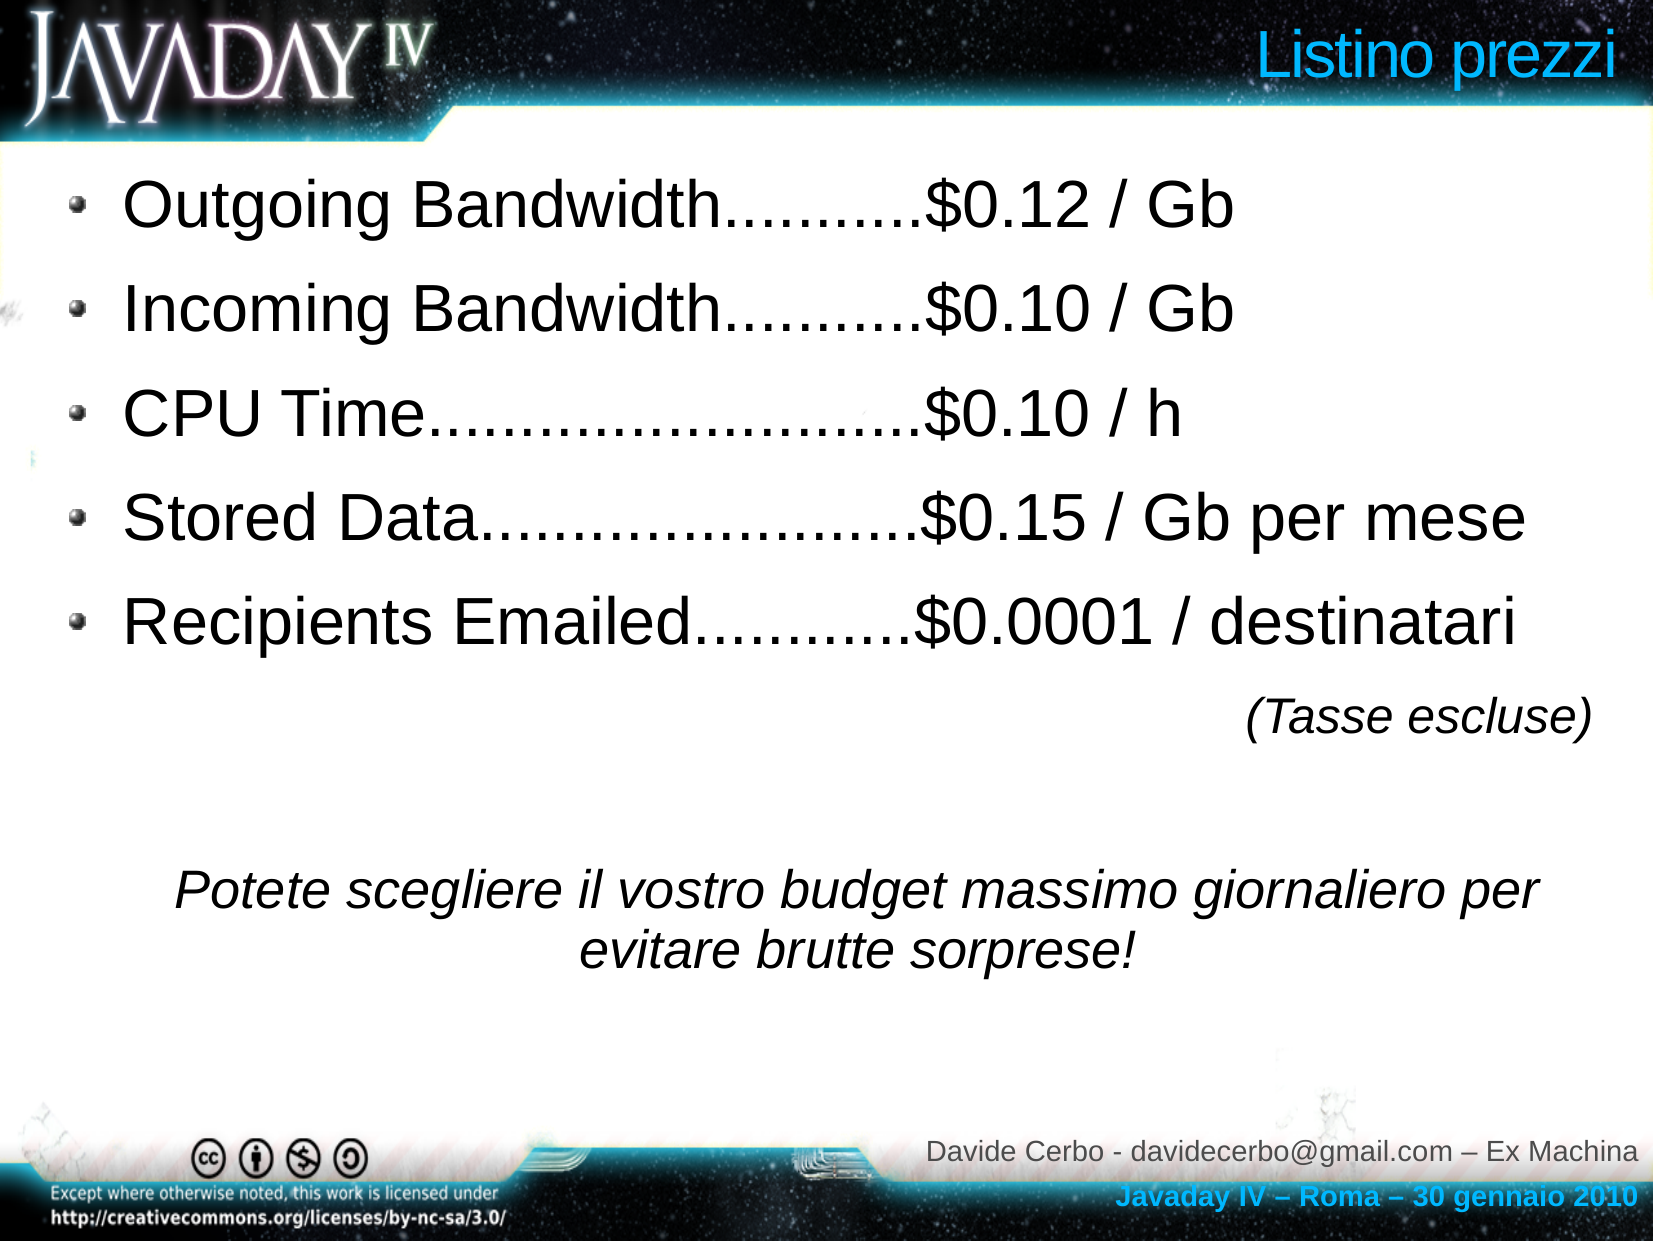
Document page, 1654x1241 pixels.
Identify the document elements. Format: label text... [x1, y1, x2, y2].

title Listino prezzi [142, 5, 1618, 103]
picture [0, 0, 1653, 1241]
list Outgoing Bandwidth...........$0.12 / Gb Incoming Bandwidth...........$0.10 / Gb CPU Time...........................$0.10 / h Stored Data........................$0.15 / Gb per mese Recipients Emailed............$0.0001 / destinatari (Tasse escluse) Potete scegliere il vostro budget massimo giornaliero per evitare brutte sorprese! [52, 167, 1594, 1126]
